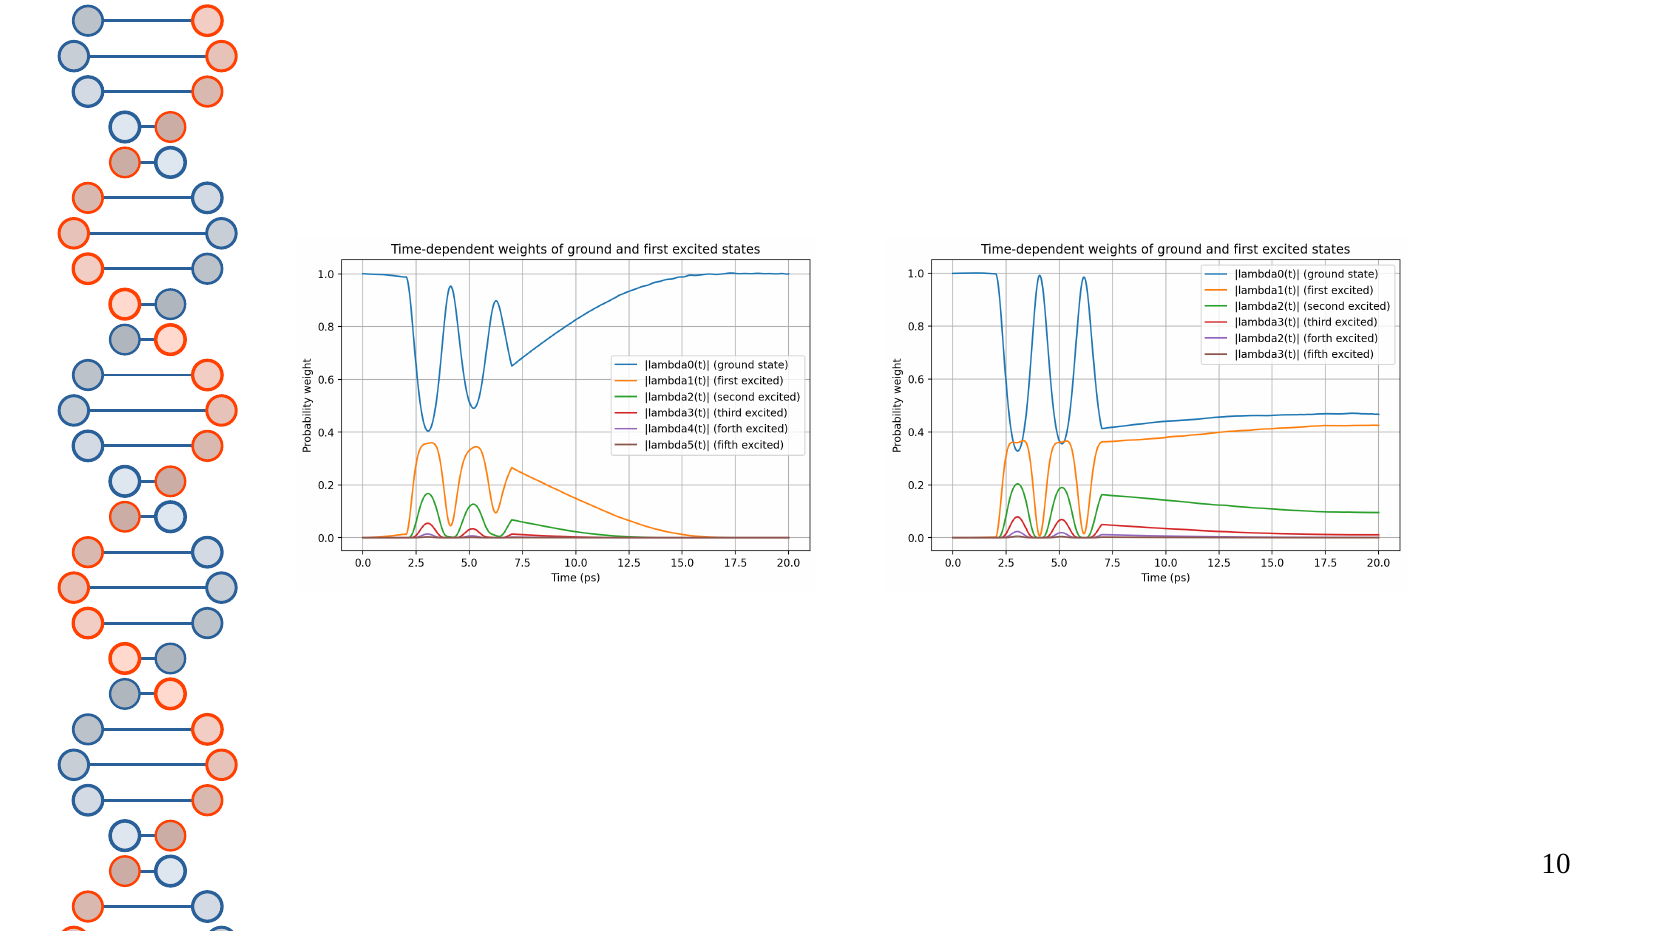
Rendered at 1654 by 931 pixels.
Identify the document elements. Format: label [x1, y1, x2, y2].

picture [885, 236, 1407, 591]
picture [295, 236, 817, 591]
